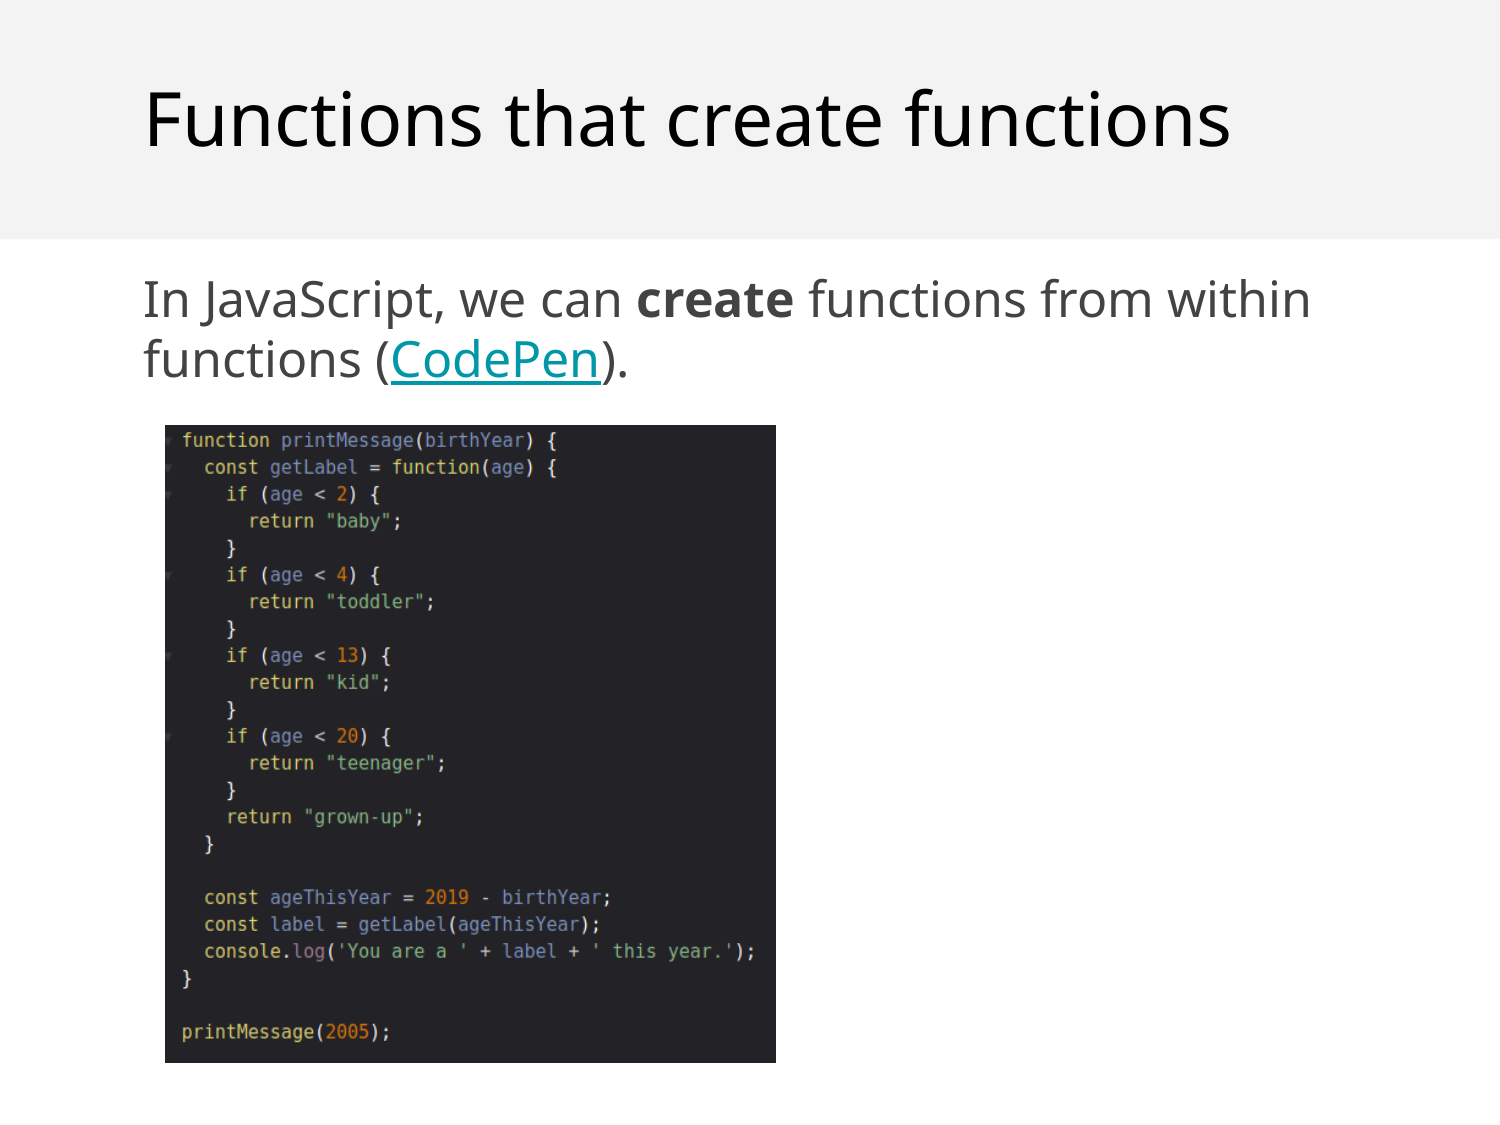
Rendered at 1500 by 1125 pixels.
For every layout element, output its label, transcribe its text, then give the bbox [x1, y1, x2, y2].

picture [165, 425, 776, 1063]
title Functions that create functions [128, 56, 1372, 183]
list In JavaScript, we can create functions from within functions (CodePen). [128, 267, 1372, 441]
